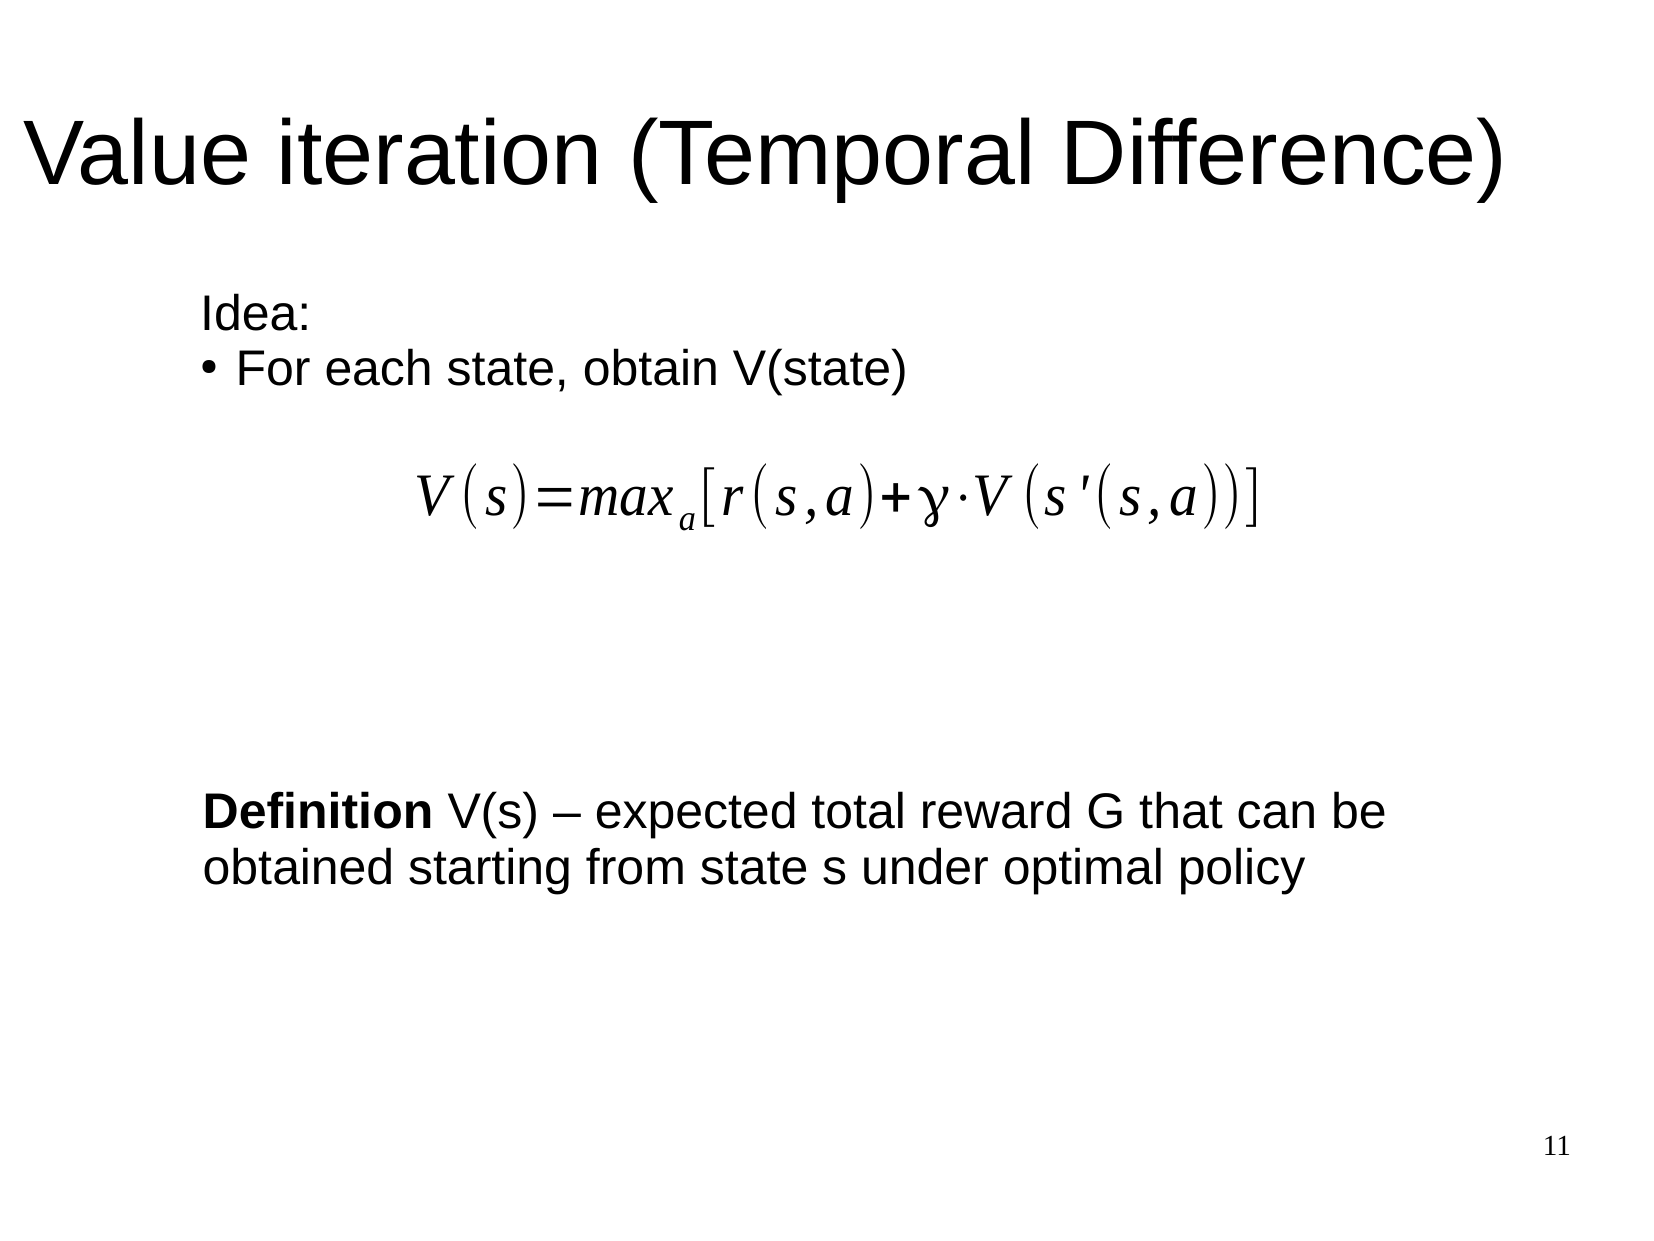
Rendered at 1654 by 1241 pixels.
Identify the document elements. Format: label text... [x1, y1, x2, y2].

text_box Idea: For each state, obtain V(state) [150, 277, 1231, 571]
chart [399, 458, 1275, 537]
title Value iteration (Temporal Difference) [23, 49, 1512, 257]
text_box Definition V(s) – expected total reward G that can be obtained starting from state s under optimal policy [117, 776, 1471, 1036]
